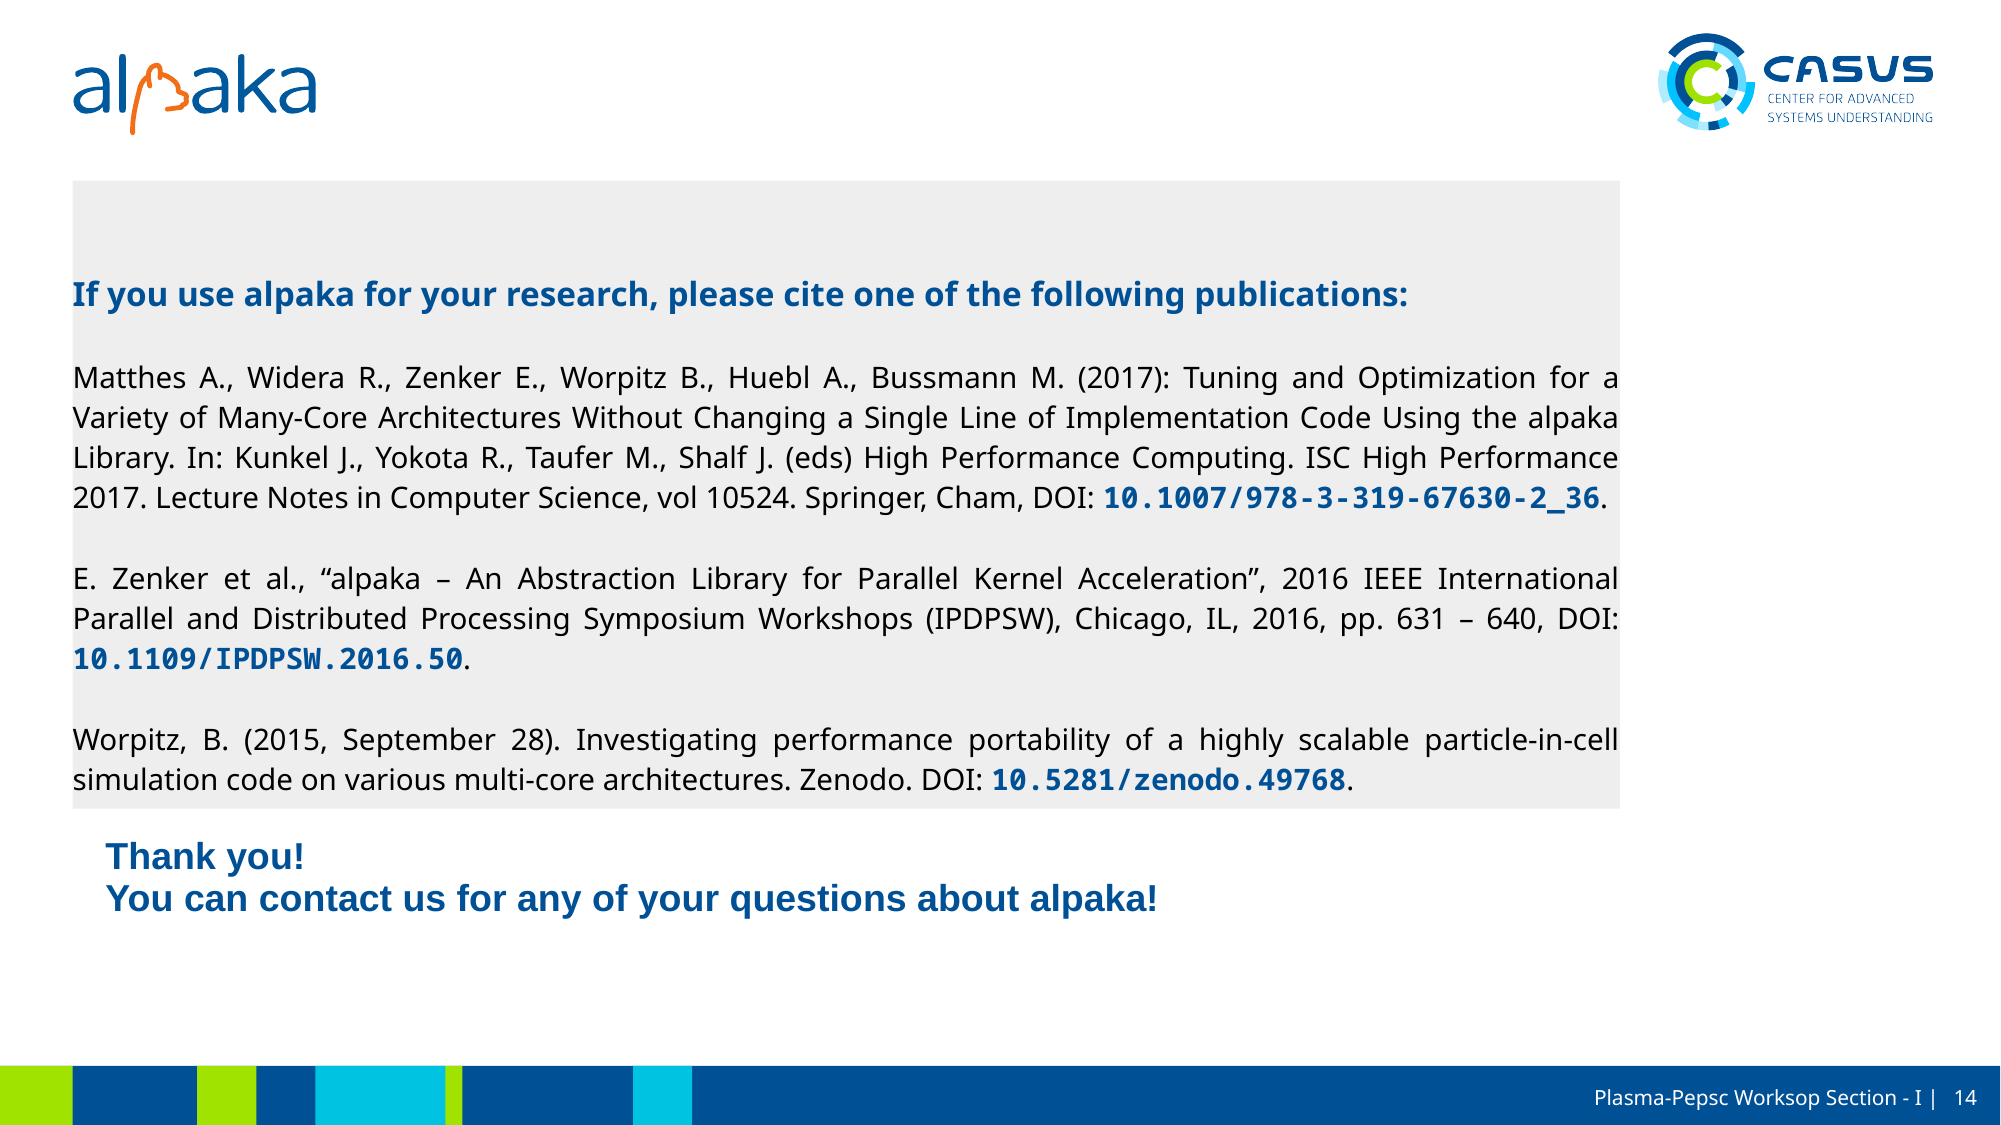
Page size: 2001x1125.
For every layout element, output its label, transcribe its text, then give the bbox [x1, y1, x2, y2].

picture [72, 53, 317, 136]
picture [1658, 33, 1933, 131]
list If you use alpaka for your research, please cite one of the following publications: Matthes A., Widera R., Zenker E., Worpitz B., Huebl A., Bussmann M. (2017): Tuning and Optimization for a Variety of Many-Core Architectures Without Changing a Single Line of Implementation Code Using the alpaka Library. In: Kunkel J., Yokota R., Taufer M., Shalf J. (eds) High Performance Computing. ISC High Performance 2017. Lecture Notes in Computer Science, vol 10524. Springer, Cham, DOI: 10.1007/978-3-319-67630-2_36. E. Zenker et al., “alpaka – An Abstraction Library for Parallel Kernel Acceleration”, 2016 IEEE International Parallel and Distributed Processing Symposium Workshops (IPDPSW), Chicago, IL, 2016, pp. 631 – 640, DOI: 10.1109/IPDPSW.2016.50. Worpitz, B. (2015, September 28). Investigating performance portability of a highly scalable particle-in-cell simulation code on various multi-core architectures. Zenodo. DOI: 10.5281/zenodo.49768. [72, 180, 1620, 809]
text_box Thank you! You can contact us for any of your questions about alpaka! [90, 828, 1795, 944]
